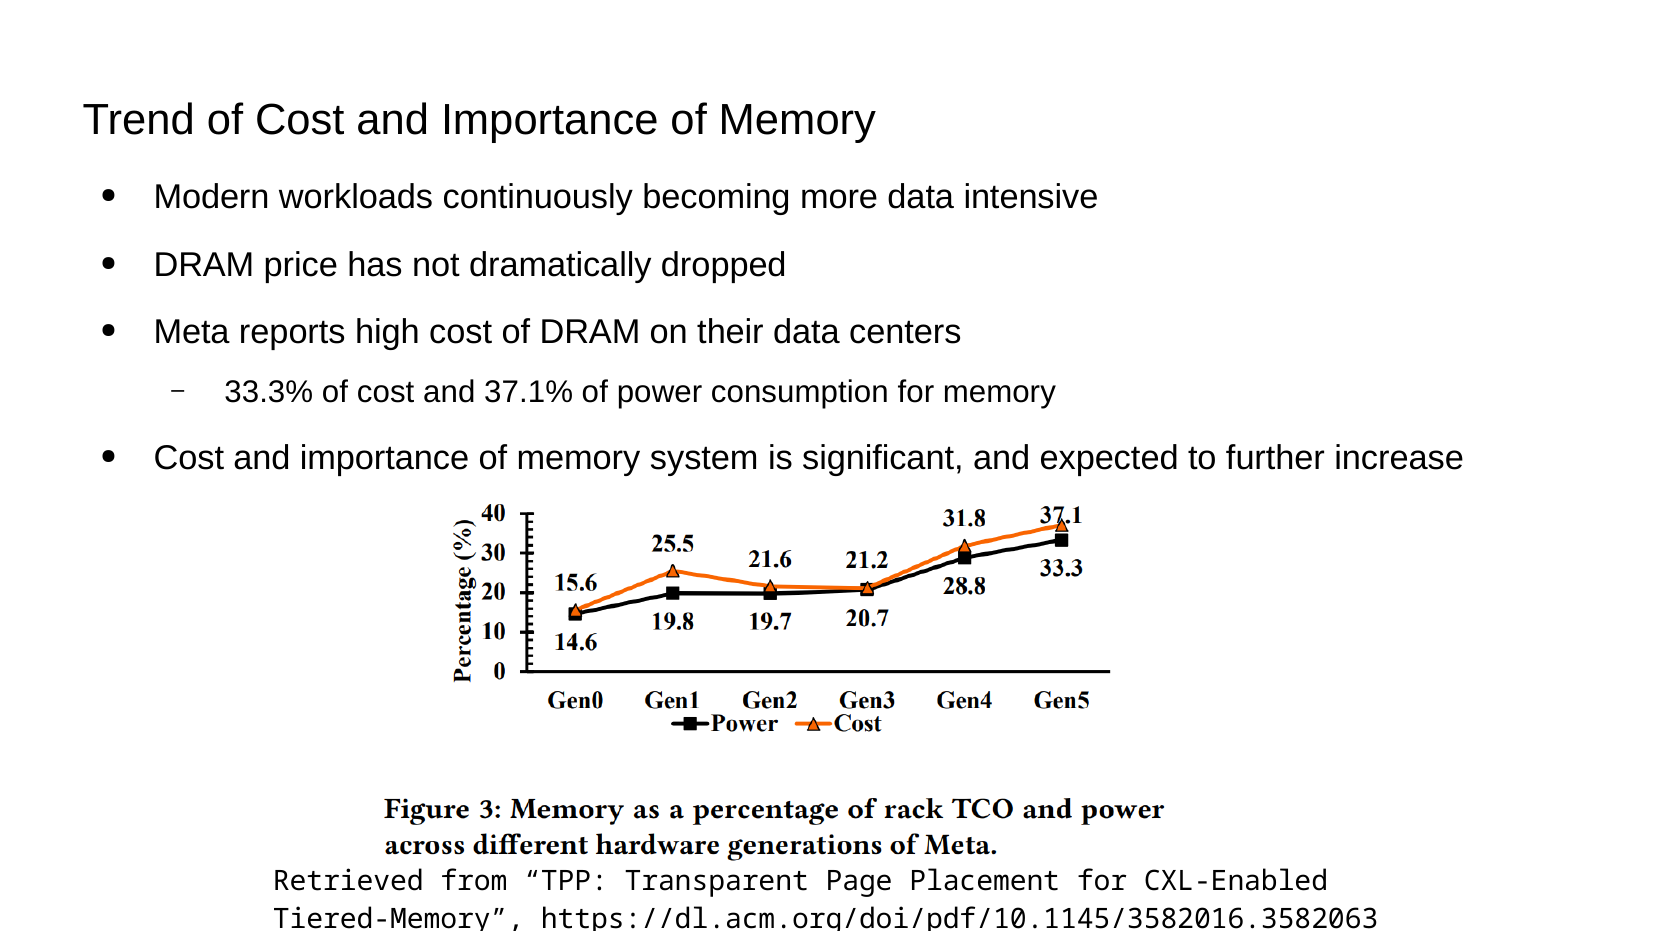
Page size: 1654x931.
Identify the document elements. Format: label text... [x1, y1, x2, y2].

text_box Retrieved from “TPP: Transparent Page Placement for CXL-Enabled Tiered-Memory”, https://dl.acm.org/doi/pdf/10.1145/3582016.3582063 [258, 853, 1444, 924]
picture [370, 487, 1182, 853]
title Trend of Cost and Importance of Memory [82, 81, 1571, 157]
list Modern workloads continuously becoming more data intensive DRAM price has not dramatically dropped Meta reports high cost of DRAM on their data centers 33.3% of cost and 37.1% of power consumption for memory Cost and importance of memory system is significant, and expected to further increase [82, 177, 1571, 833]
